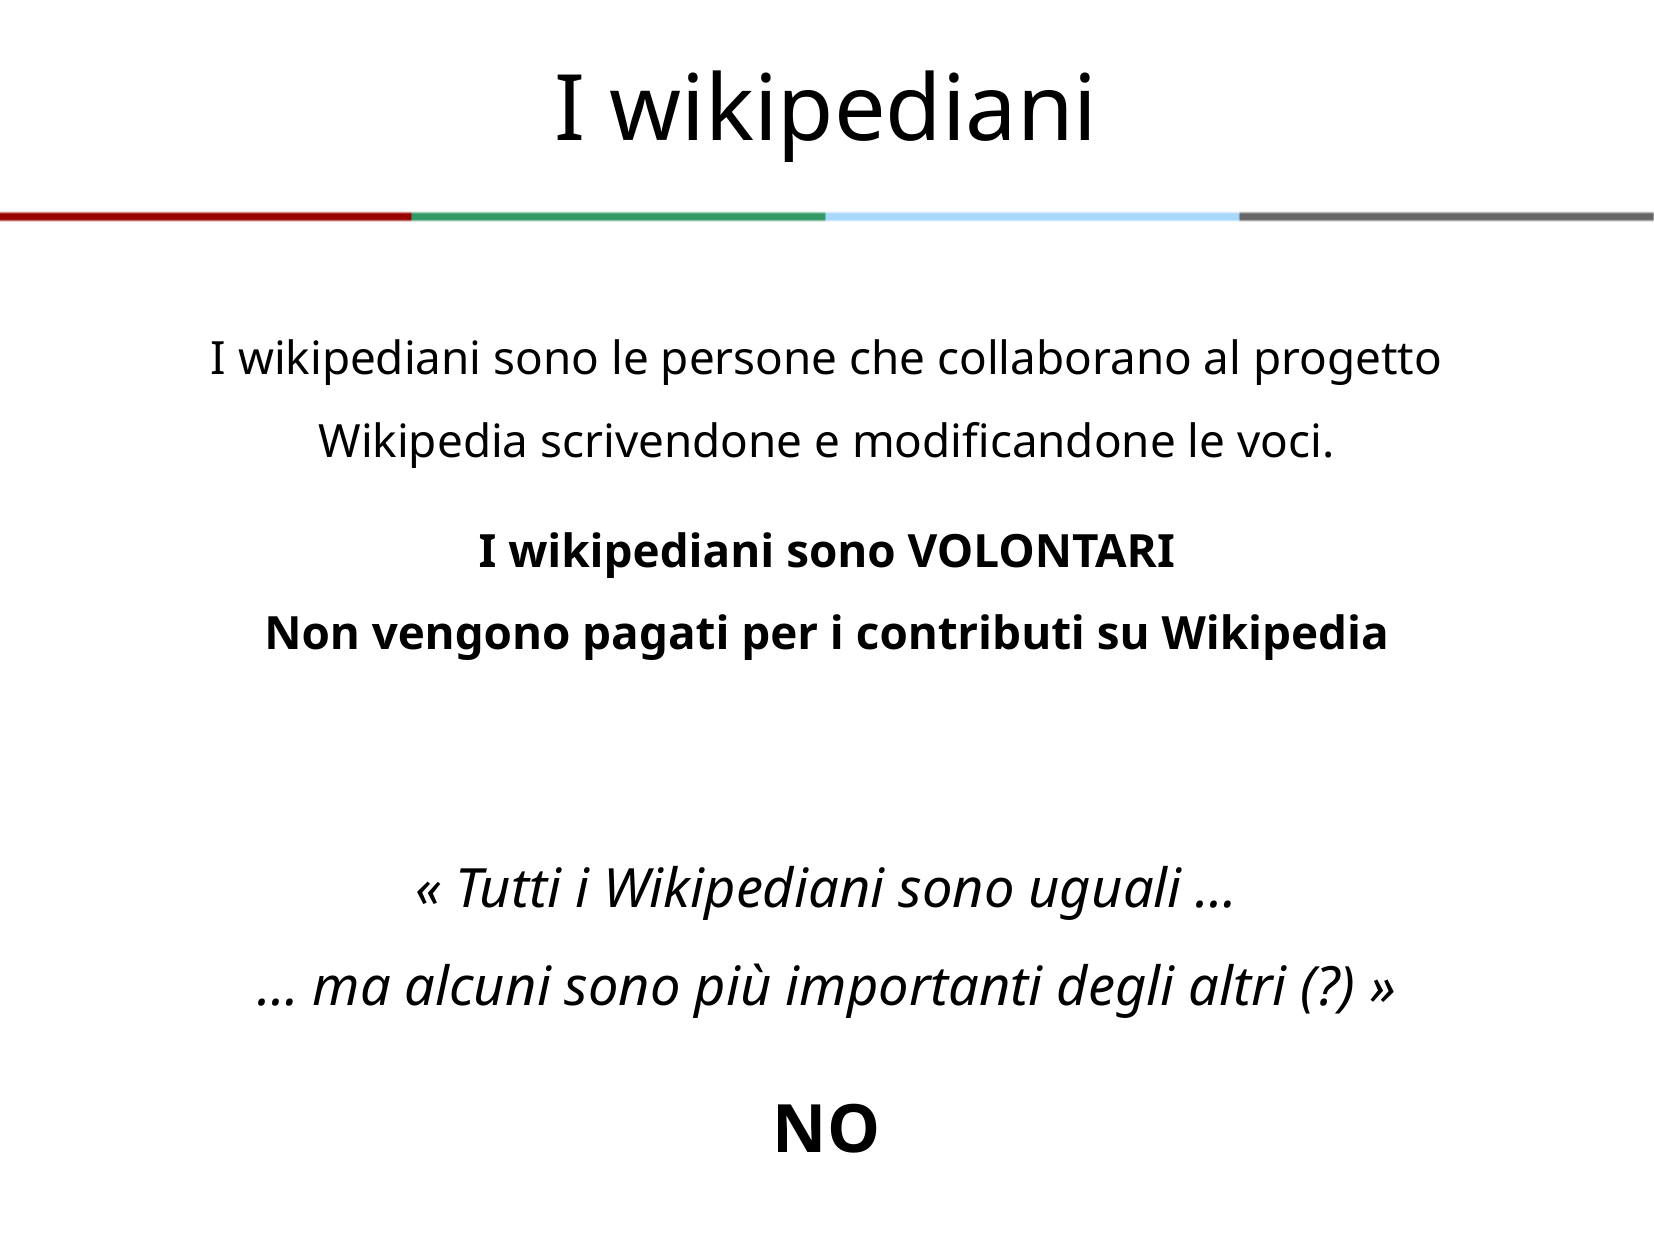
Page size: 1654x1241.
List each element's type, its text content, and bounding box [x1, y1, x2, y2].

text_box « Tutti i Wikipediani sono uguali … … ma alcuni sono più importanti degli altri (?) » [118, 820, 1536, 1176]
text_box NO [720, 1085, 933, 1176]
text_box I wikipediani sono le persone che collaborano al progetto Wikipedia scrivendone e modificandone le voci. I wikipediani sono VOLONTARI Non vengono pagati per i contributi su Wikipedia [118, 301, 1536, 709]
text_box I wikipediani [82, 0, 1571, 200]
picture [0, 200, 1654, 235]
